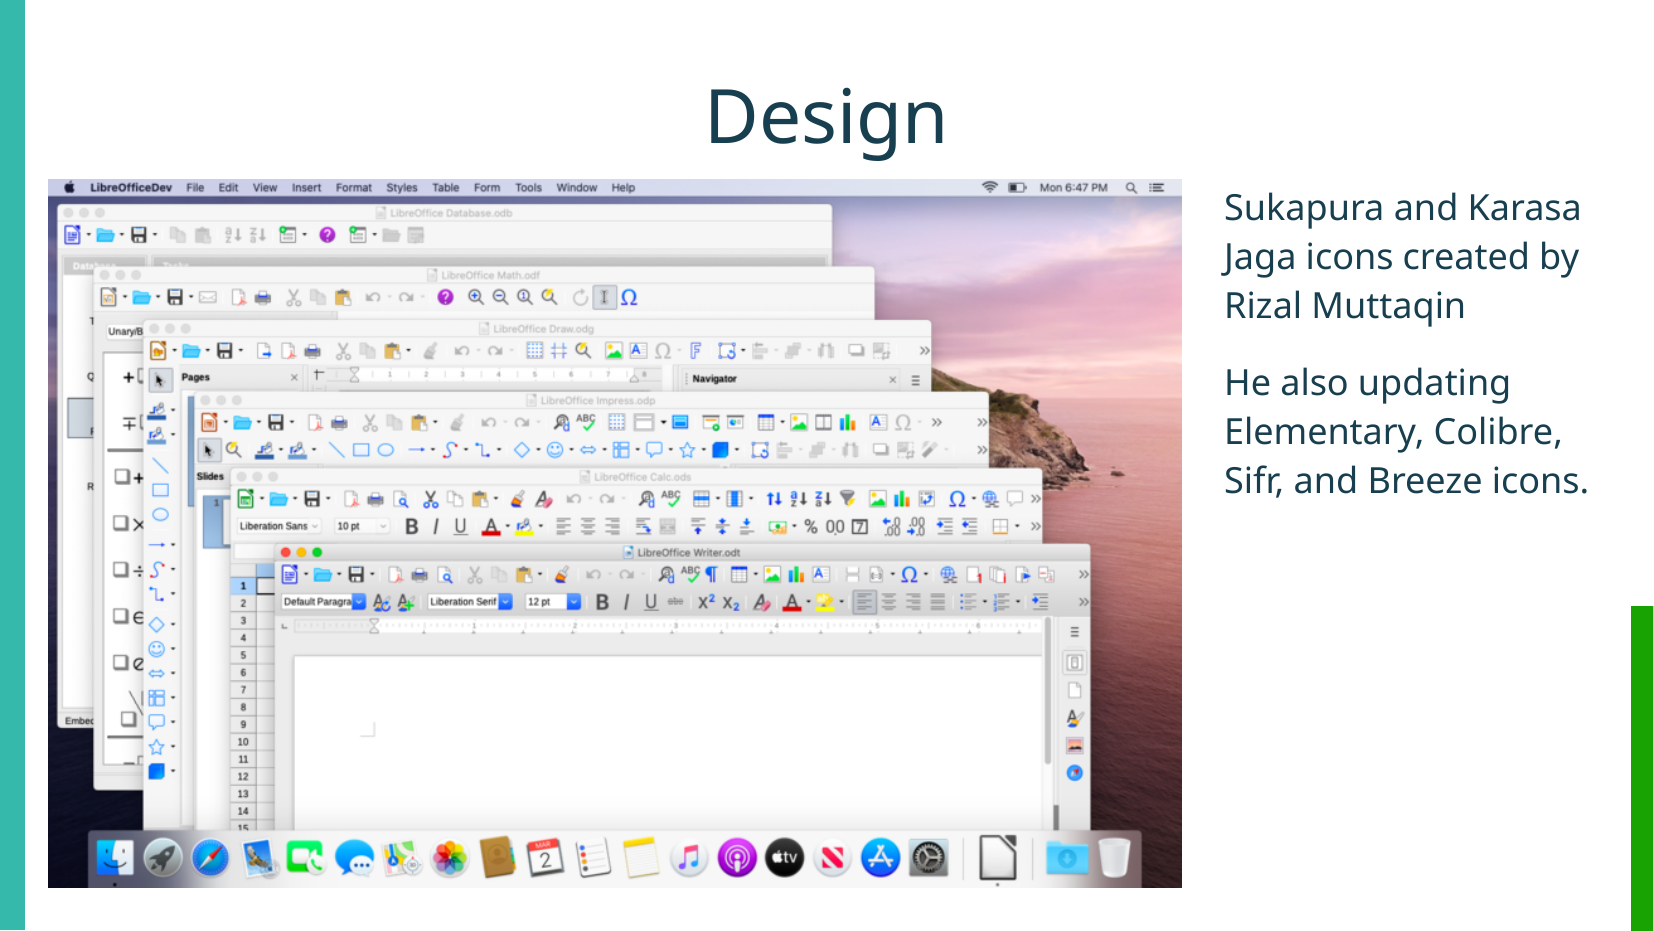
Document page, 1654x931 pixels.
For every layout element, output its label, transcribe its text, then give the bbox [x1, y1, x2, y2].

list Sukapura and Karasa Jaga icons created by Rizal Muttaqin He also updating Elementary, Colibre, Sifr, and Breeze icons. [1156, 181, 1601, 540]
title Design [82, 37, 1571, 181]
picture [48, 179, 1182, 888]
